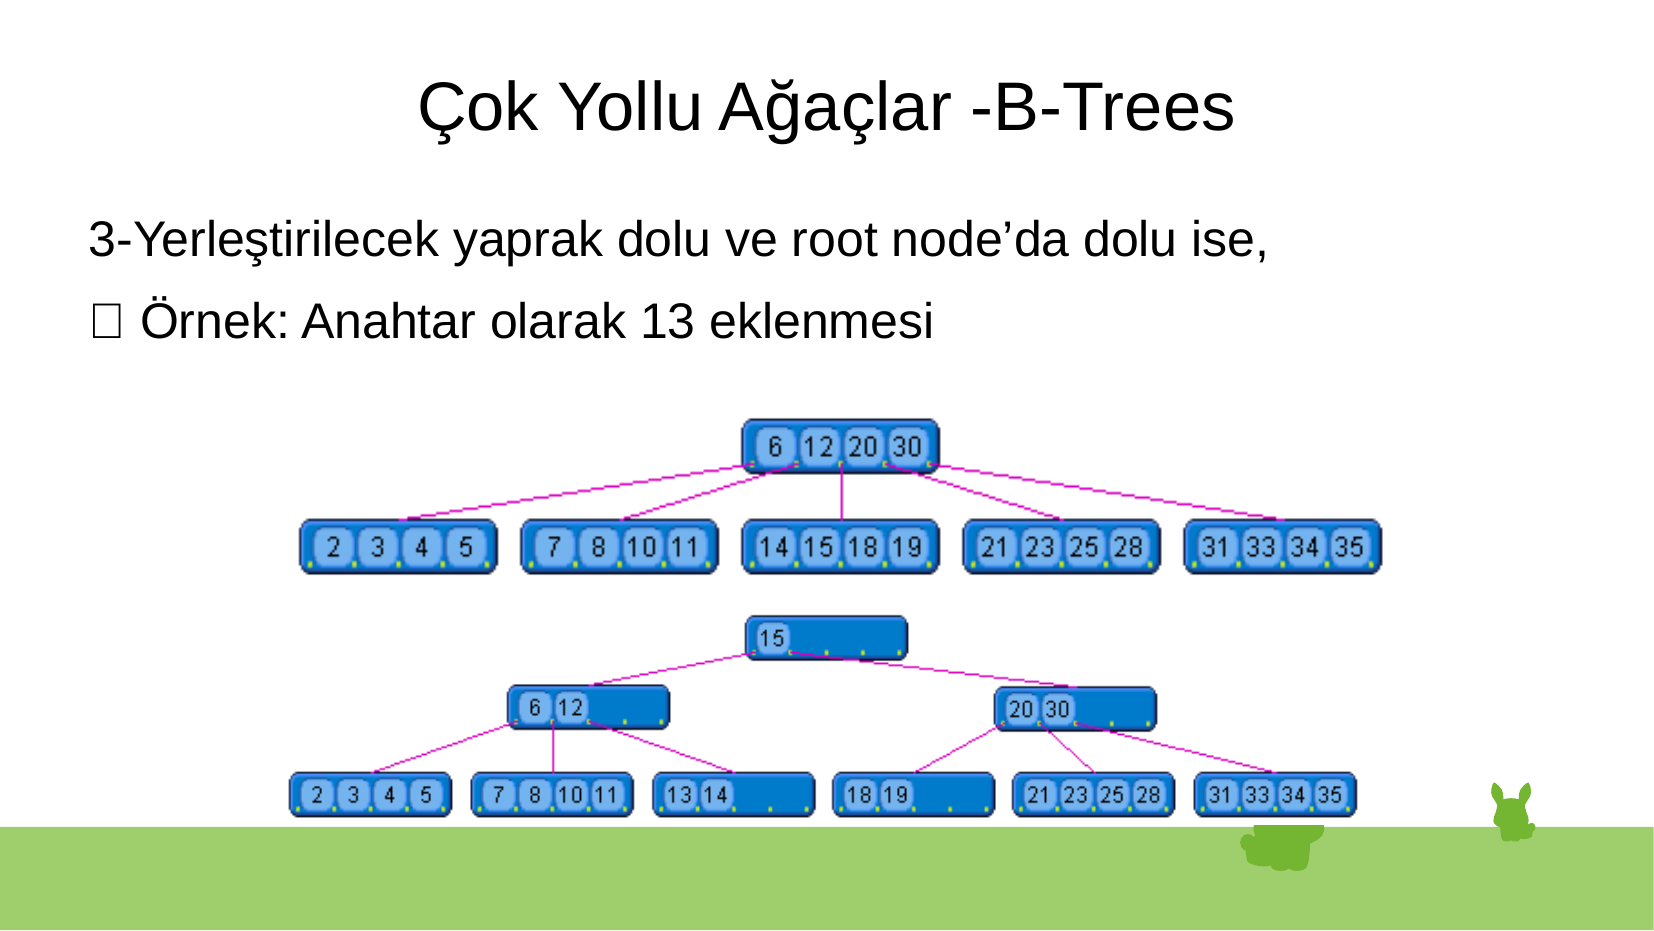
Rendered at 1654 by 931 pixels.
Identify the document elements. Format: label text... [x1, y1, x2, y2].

list 3-Yerleştirilecek yaprak dolu ve root node’da dolu ise,  Örnek: Anahtar olarak 13 eklenmesi [88, 206, 1565, 826]
title Çok Yollu Ağaçlar -B-Trees [88, 29, 1565, 178]
picture [282, 408, 1416, 584]
picture [282, 612, 1372, 826]
